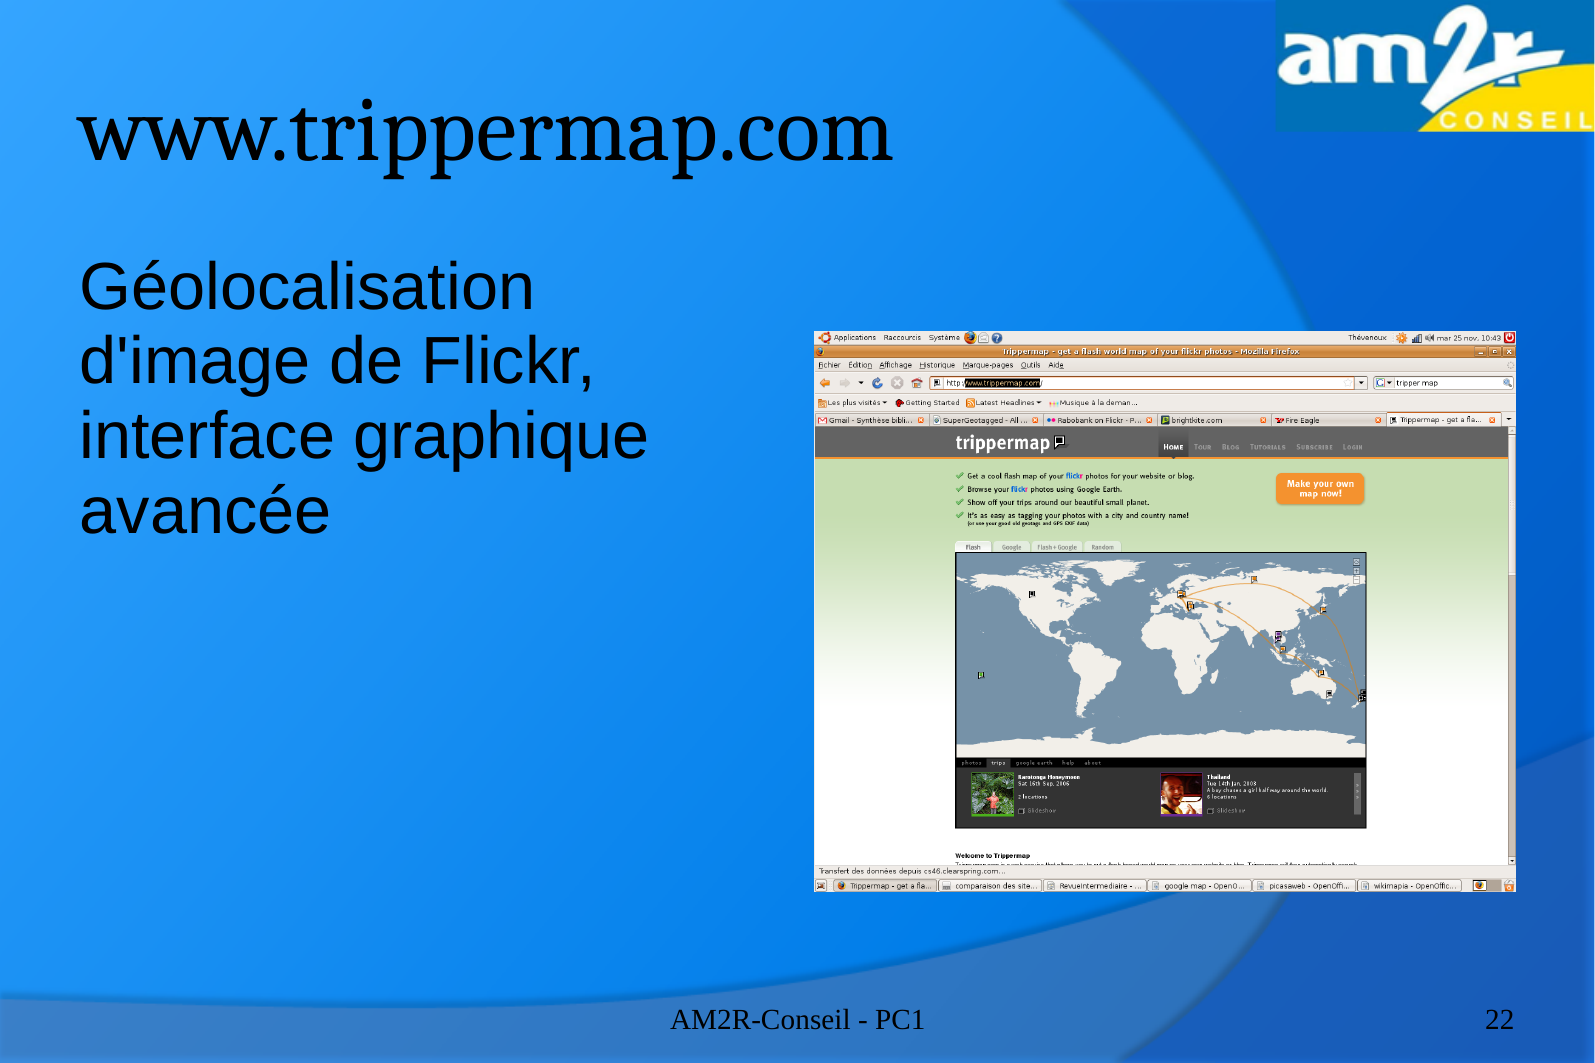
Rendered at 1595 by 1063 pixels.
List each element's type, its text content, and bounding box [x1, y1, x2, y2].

picture [0, 0, 1595, 1063]
title www.trippermap.com [79, 42, 1152, 220]
list Géolocalisation d'image de Flickr, interface graphique avancée [79, 248, 780, 975]
